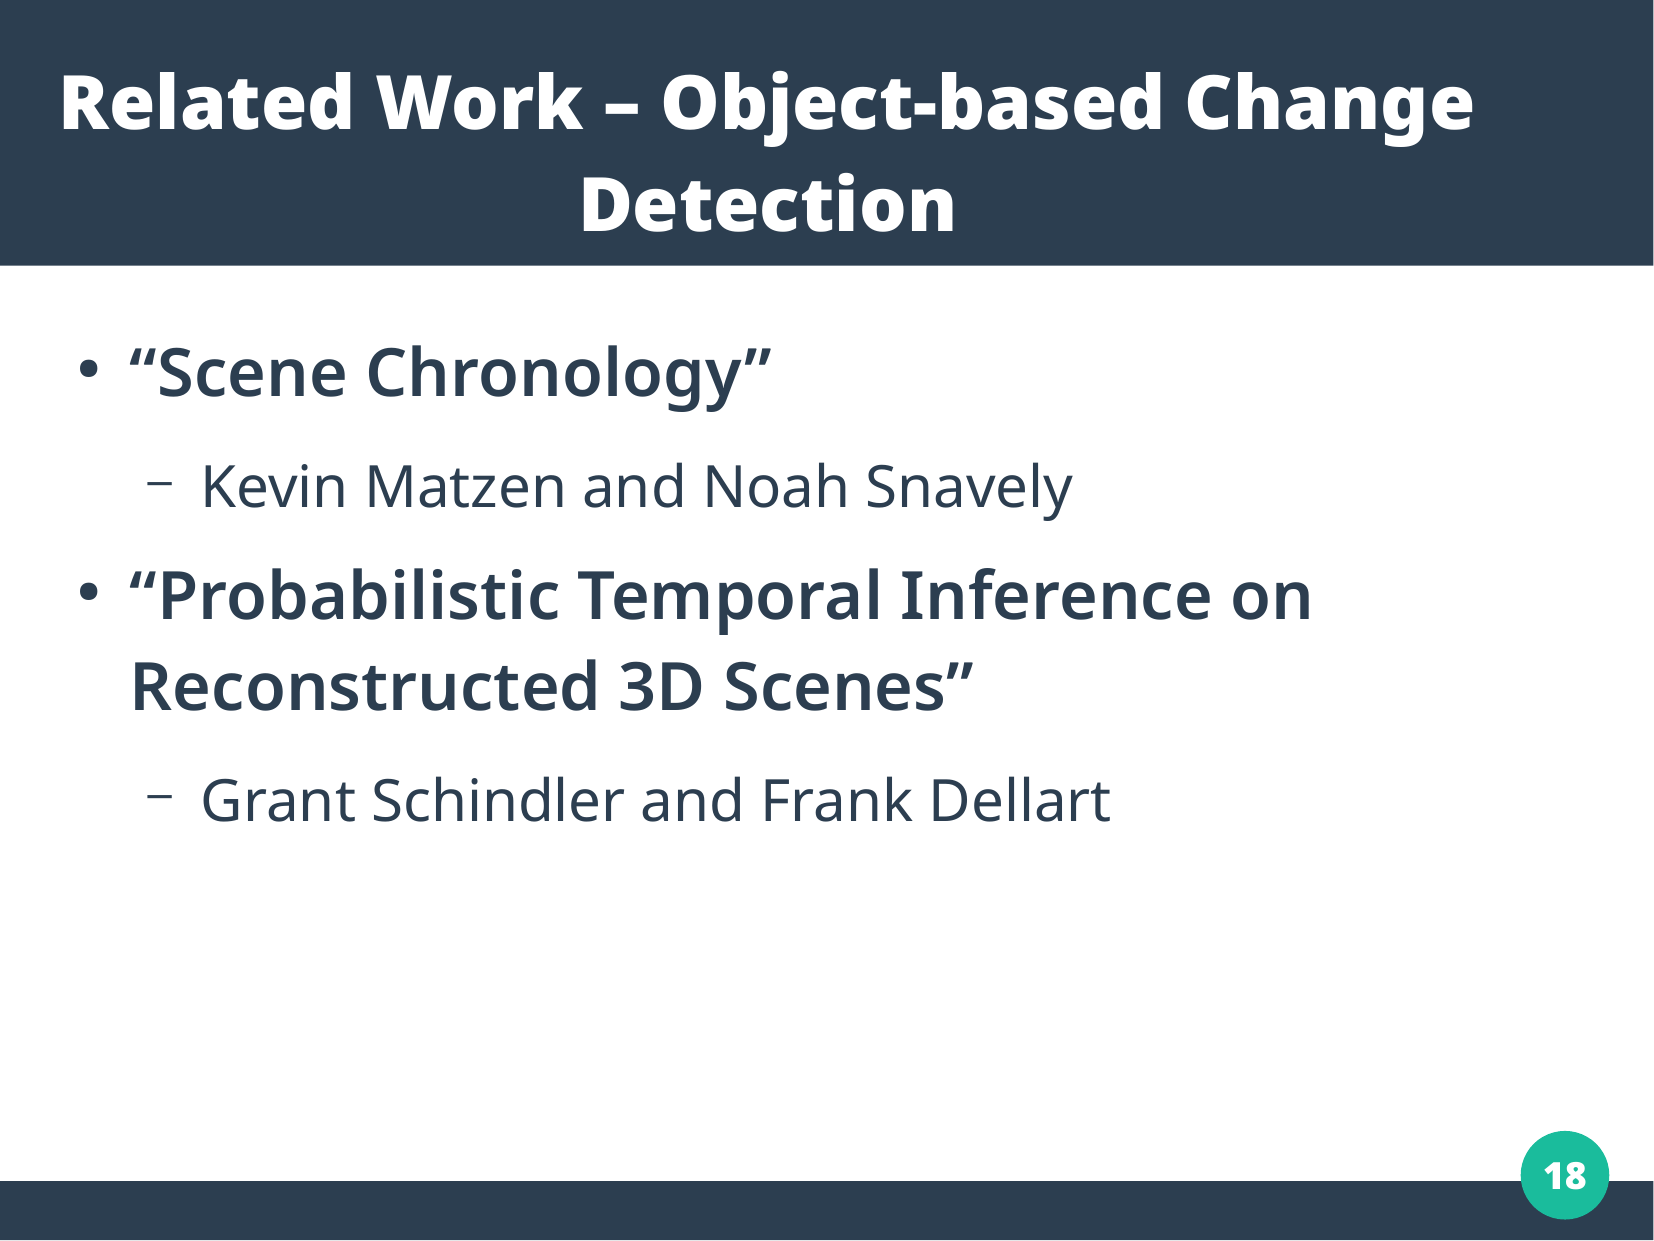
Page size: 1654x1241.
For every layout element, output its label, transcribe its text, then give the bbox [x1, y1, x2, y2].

list “Scene Chronology” Kevin Matzen and Noah Snavely “Probabilistic Temporal Inference on Reconstructed 3D Scenes” Grant Schindler and Frank Dellart [59, 324, 1595, 1152]
title Related Work – Object-based Change Detection [59, 49, 1595, 207]
